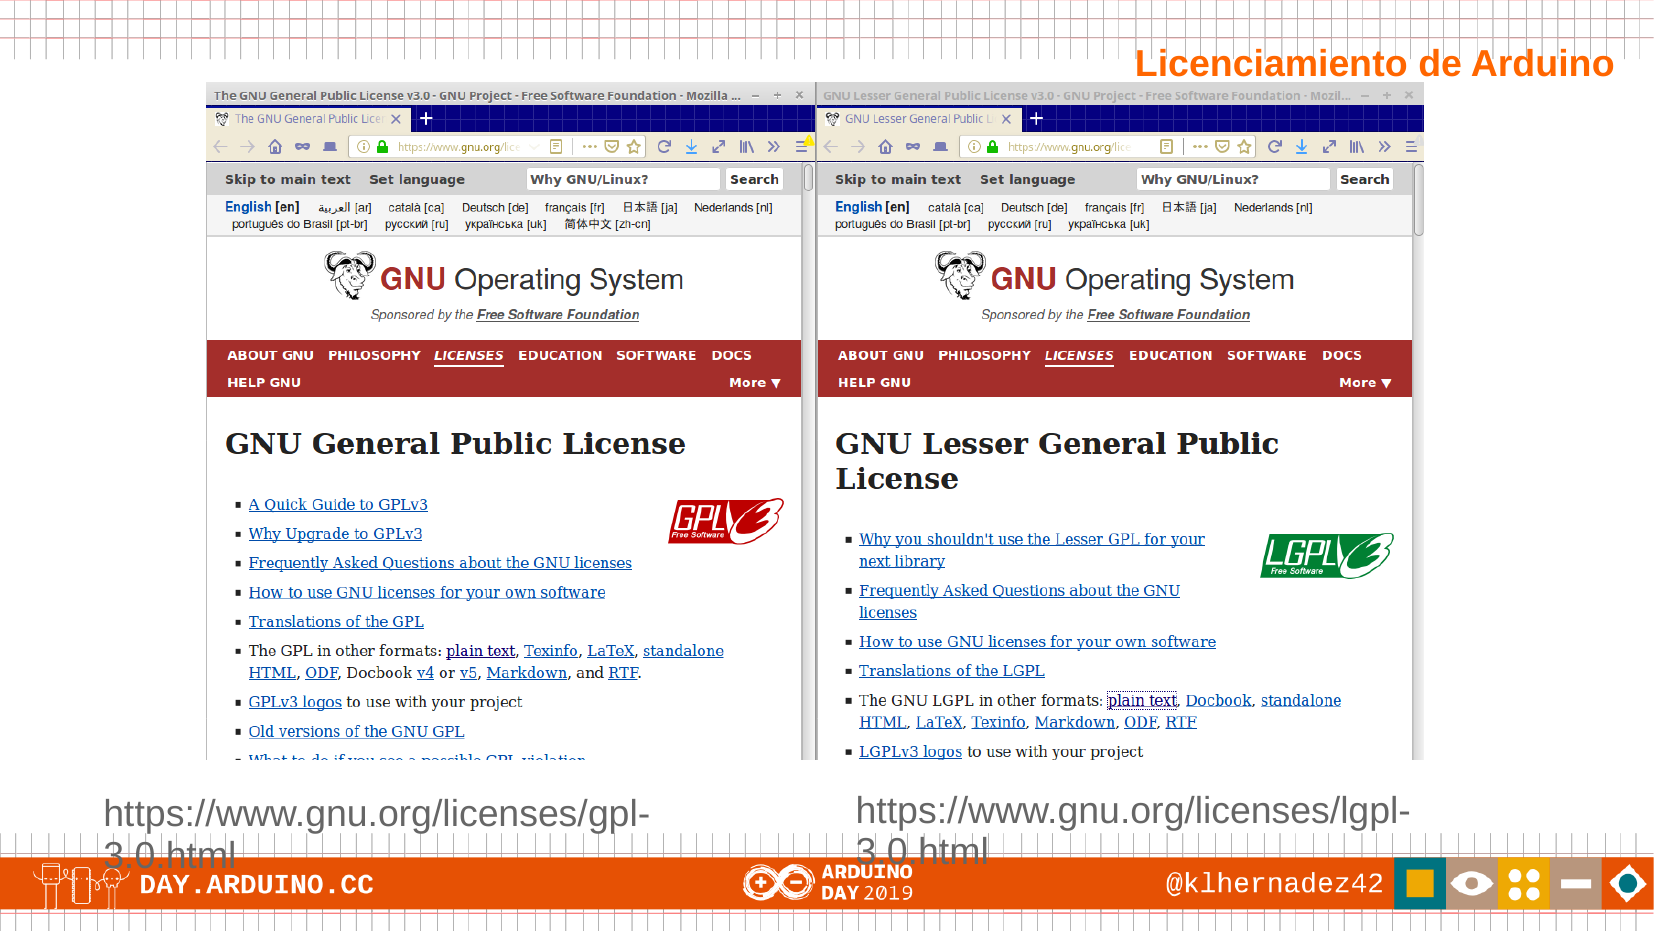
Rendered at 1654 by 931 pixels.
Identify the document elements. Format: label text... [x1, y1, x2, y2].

text_box https://www.gnu.org/licenses/lgpl-3.0.html [840, 781, 1560, 839]
text_box https://www.gnu.org/licenses/gpl-3.0.html [88, 785, 799, 843]
text_box Licenciamiento de Arduino [1086, 35, 1630, 93]
picture [0, 0, 1654, 931]
